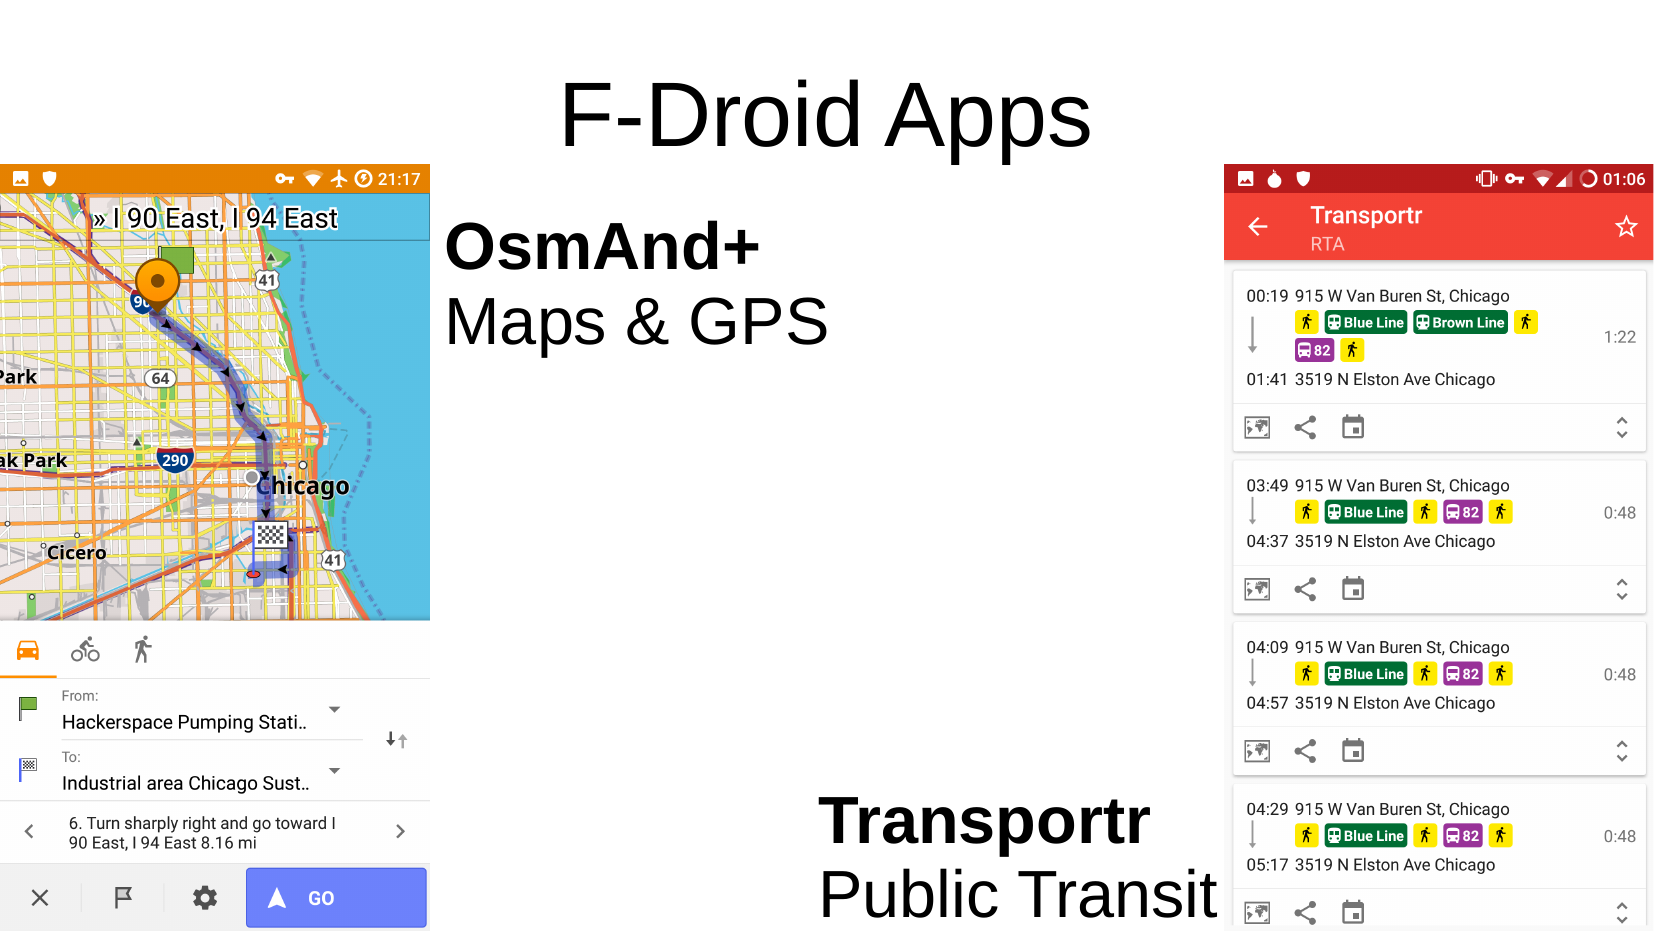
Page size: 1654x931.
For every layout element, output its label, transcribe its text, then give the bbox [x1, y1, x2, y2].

text_box Transportr Public Transit [803, 775, 1248, 916]
picture [1224, 164, 1654, 931]
picture [0, 164, 430, 931]
title F-Droid Apps [82, 37, 1571, 193]
text_box OsmAnd+ Maps & GPS [429, 202, 857, 342]
